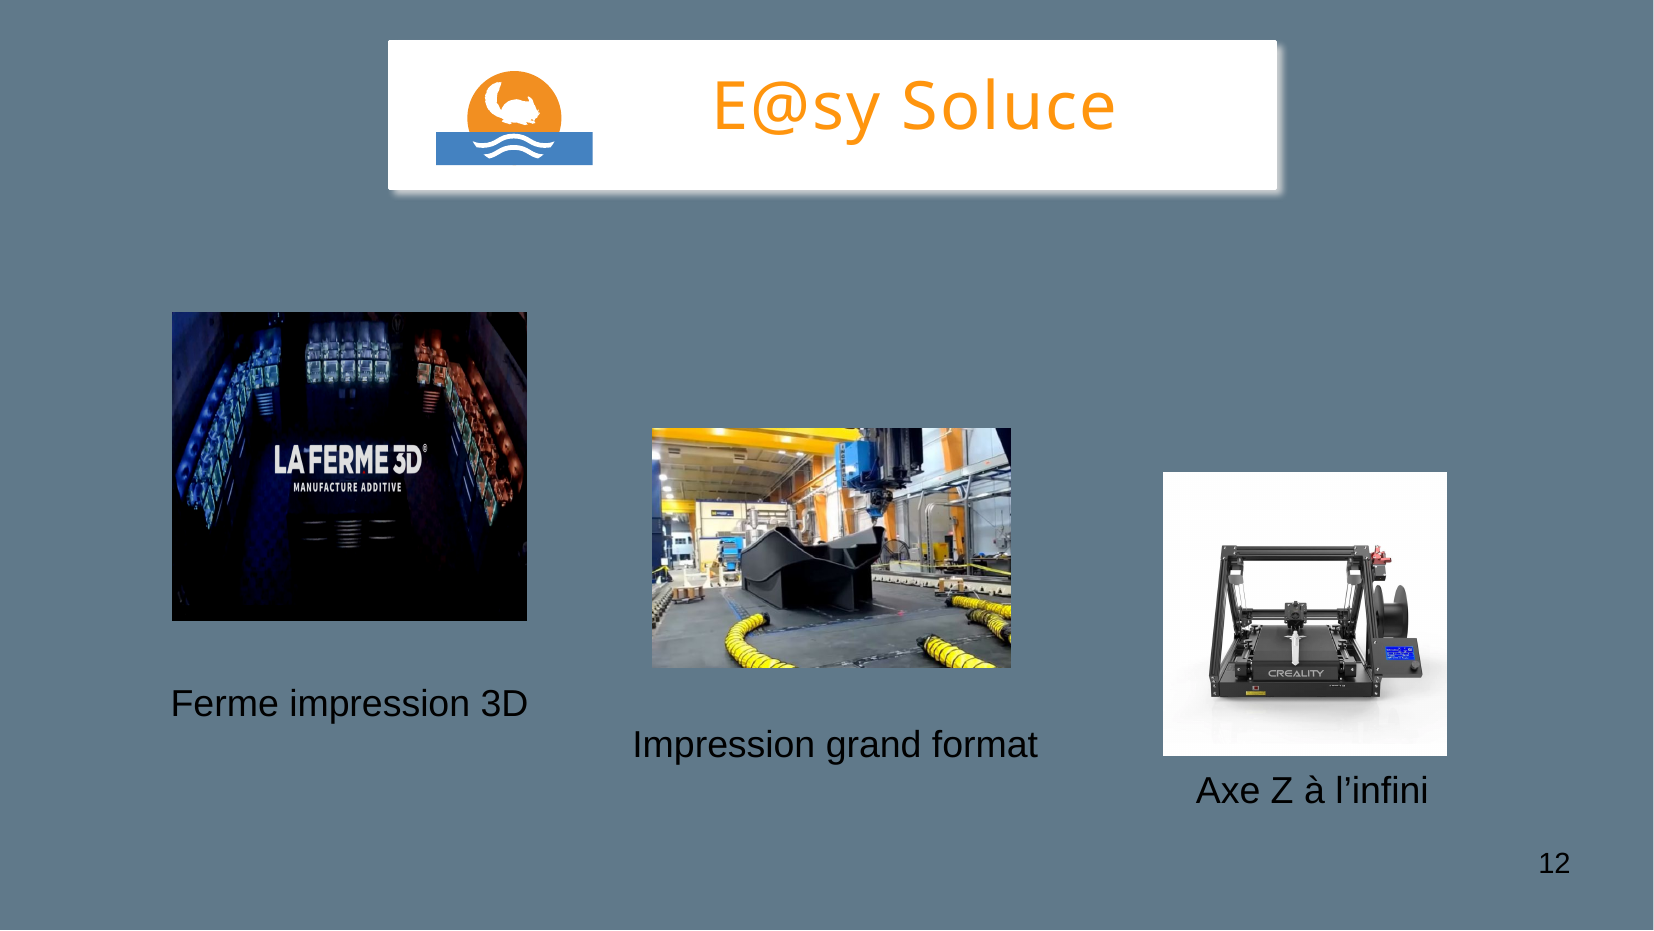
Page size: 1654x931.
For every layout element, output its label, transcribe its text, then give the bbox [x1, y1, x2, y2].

picture [172, 312, 527, 621]
text_box Axe Z à l’infini [1181, 761, 1445, 819]
text_box Ferme impression 3D [155, 674, 544, 732]
picture [652, 428, 1011, 668]
text_box Impression grand format [617, 715, 1081, 780]
picture [1163, 472, 1447, 756]
